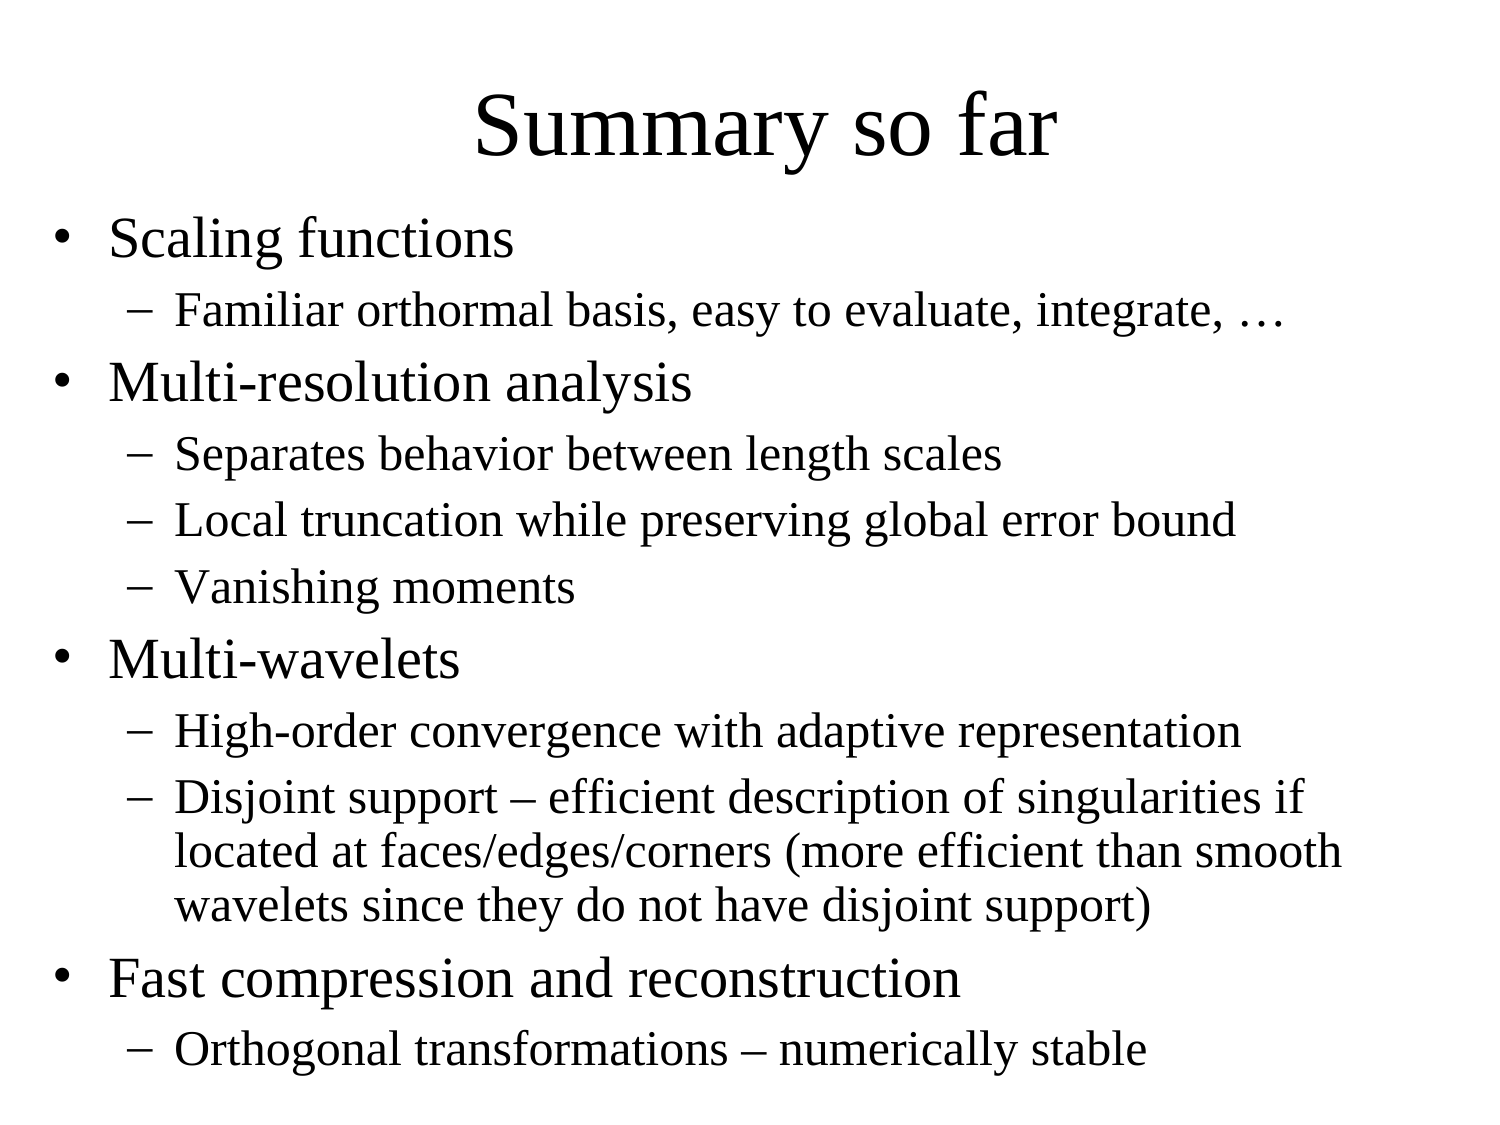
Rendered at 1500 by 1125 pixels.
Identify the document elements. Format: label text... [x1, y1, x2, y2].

title Summary so far [112, 24, 1388, 200]
list Scaling functions Familiar orthormal basis, easy to evaluate, integrate, … Multi-resolution analysis Separates behavior between length scales Local truncation while preserving global error bound Vanishing moments Multi-wavelets High-order convergence with adaptive representation Disjoint support – efficient description of singularities if located at faces/edges/corners (more efficient than smooth wavelets since they do not have disjoint support) Fast compression and reconstruction Orthogonal transformations – numerically stable [37, 200, 1463, 1091]
